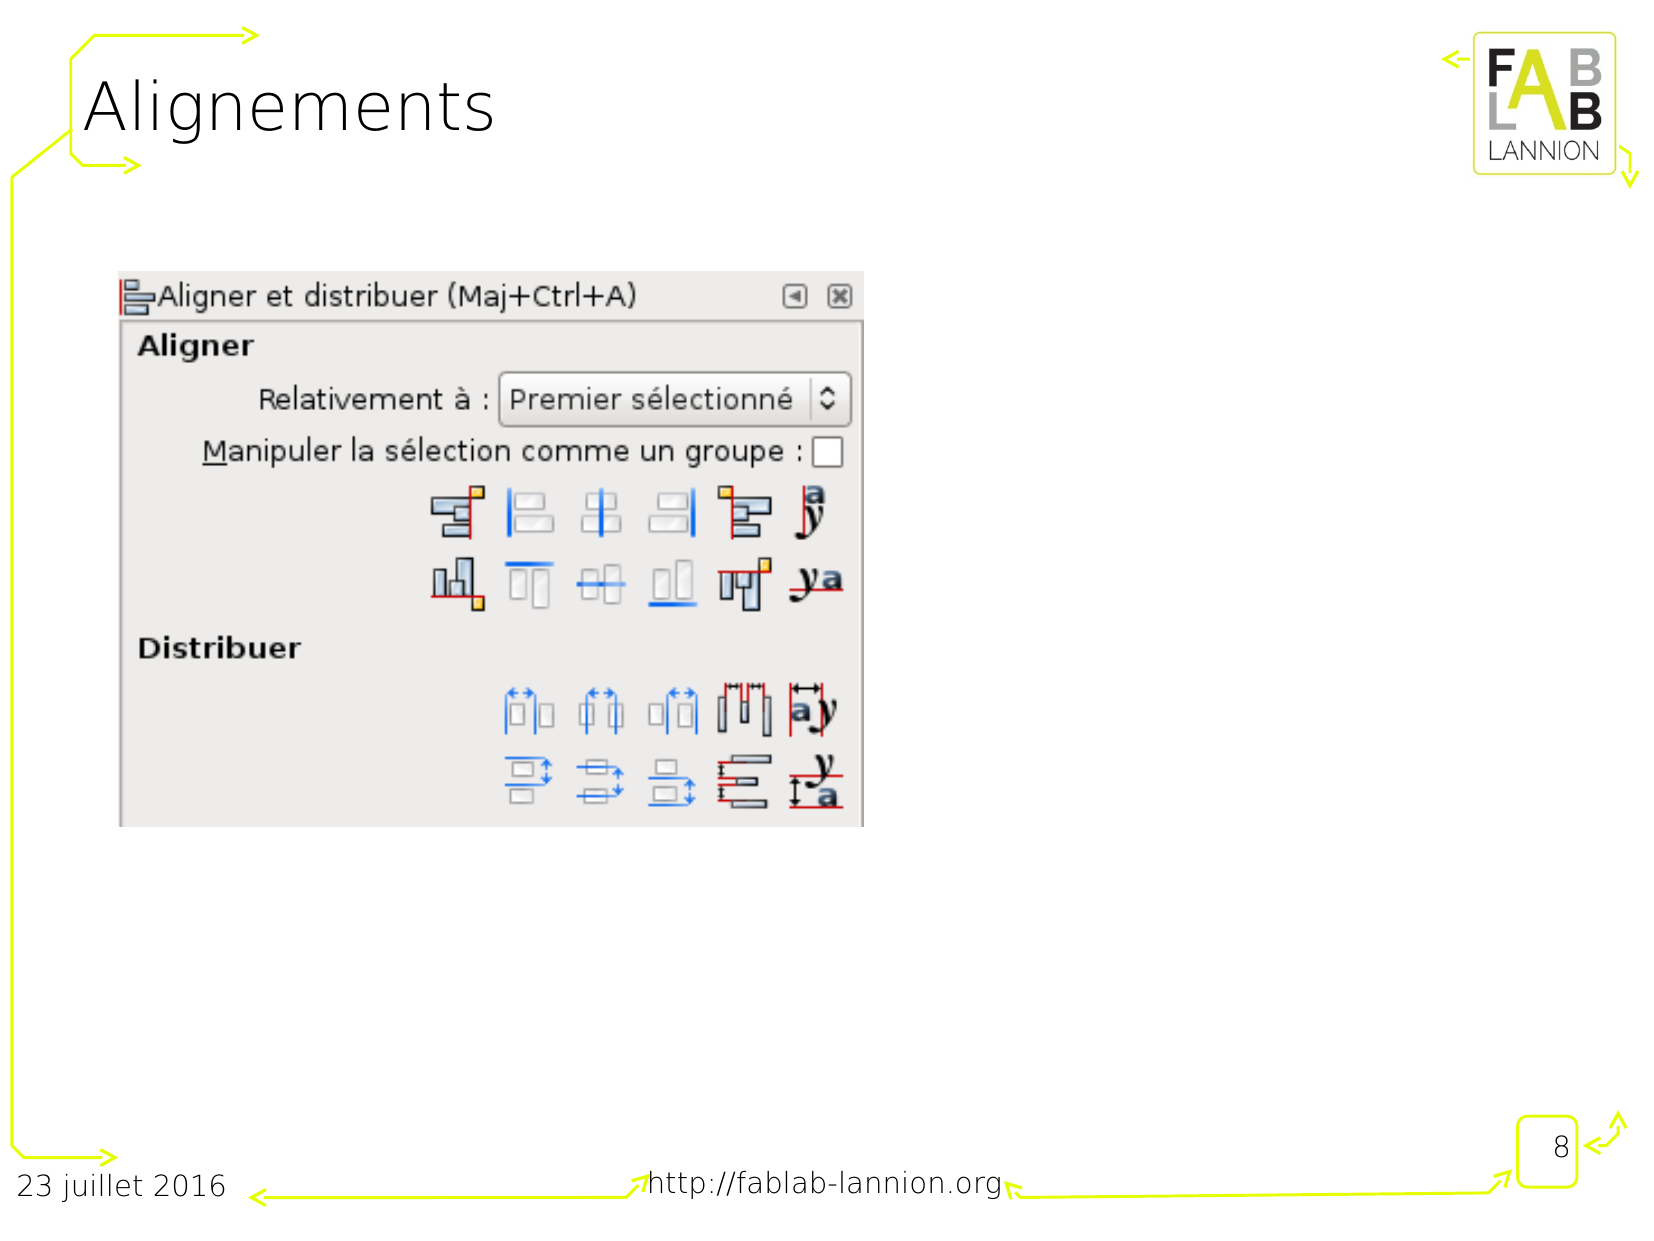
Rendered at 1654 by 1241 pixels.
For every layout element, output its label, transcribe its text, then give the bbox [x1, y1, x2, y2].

picture [1470, 29, 1619, 178]
picture [118, 271, 864, 827]
title Alignements [82, 49, 1441, 166]
